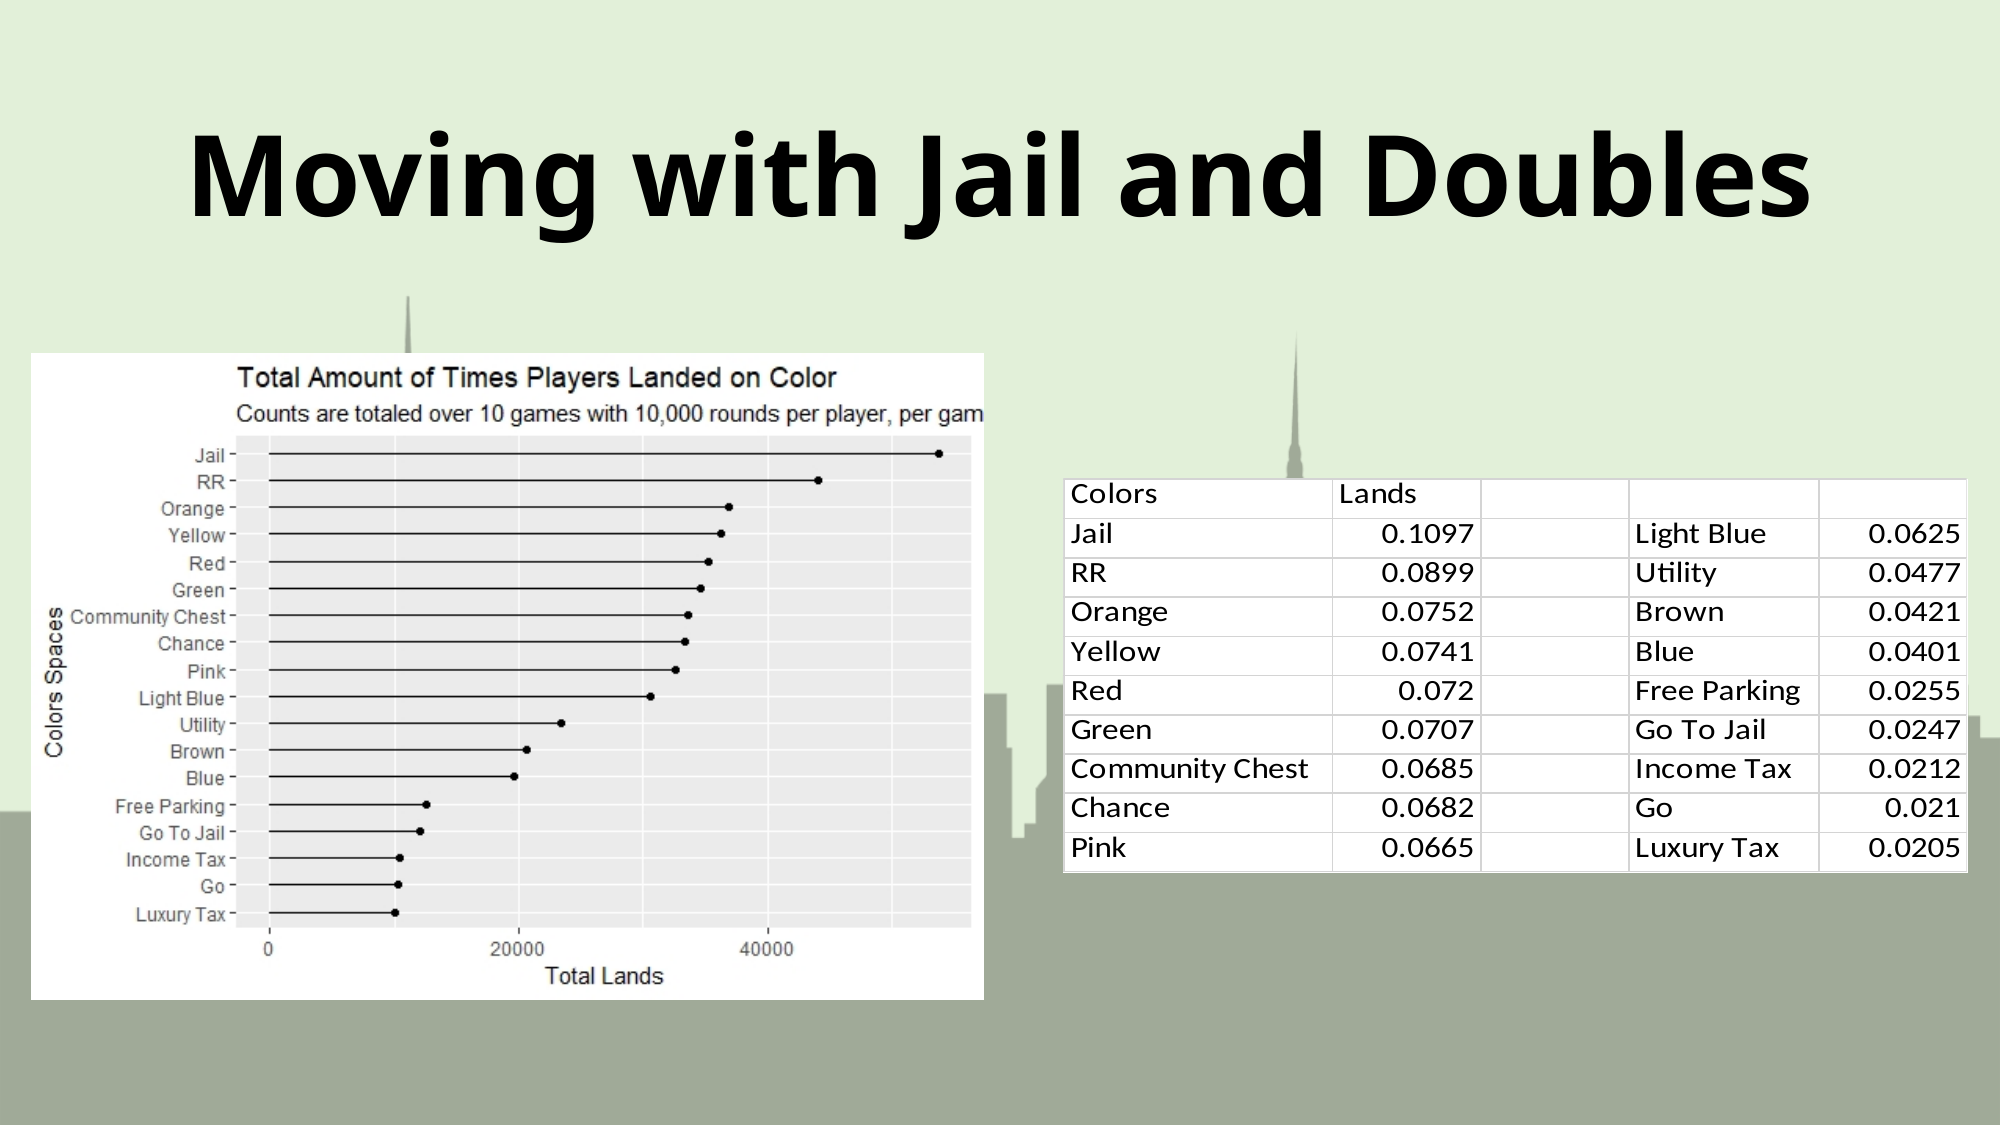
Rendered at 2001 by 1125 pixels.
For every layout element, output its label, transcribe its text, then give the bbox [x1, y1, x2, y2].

chart [1063, 478, 1969, 873]
title Moving with Jail and Doubles [137, 106, 1863, 254]
picture [0, 40, 2000, 1125]
